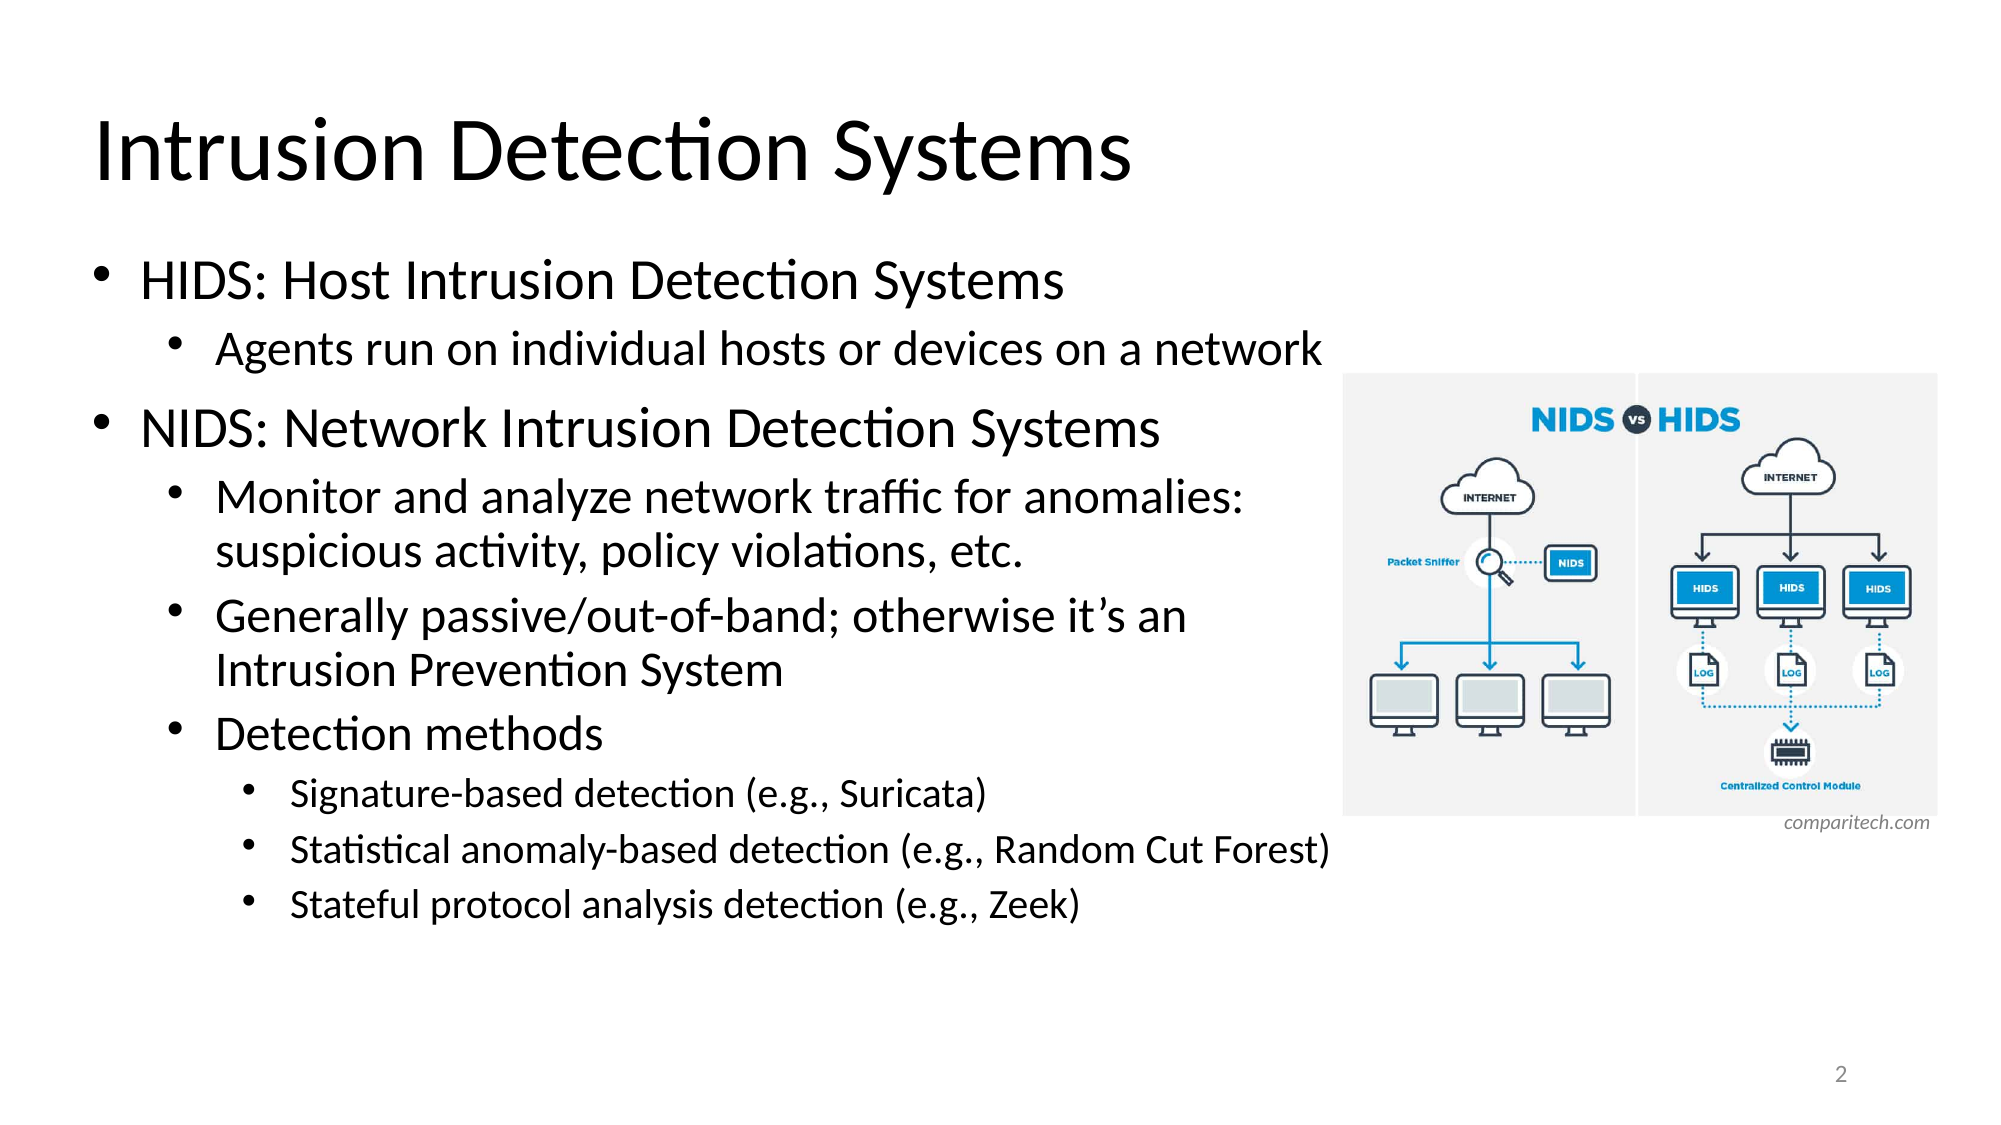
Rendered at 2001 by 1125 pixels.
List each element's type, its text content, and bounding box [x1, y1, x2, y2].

title Intrusion Detection Systems [78, 42, 1804, 260]
picture [1332, 364, 1946, 824]
text_box comparitech.com [1638, 801, 1946, 842]
slide_number <number> [1412, 1042, 1863, 1103]
list HIDS: Host Intrusion Detection Systems Agents run on individual hosts or devices on a network NIDS: Network Intrusion Detection Systems Monitor and analyze network traffic for anomalies: suspicious activity, policy violations, etc. Generally passive/out-of-band; otherwise it’s an Intrusion Prevention System Detection methods Signature-based detection (e.g., Suricata) Statistical anomaly-based detection (e.g., Random Cut Forest) Stateful protocol analysis detection (e.g., Zeek) [60, 241, 1351, 1047]
